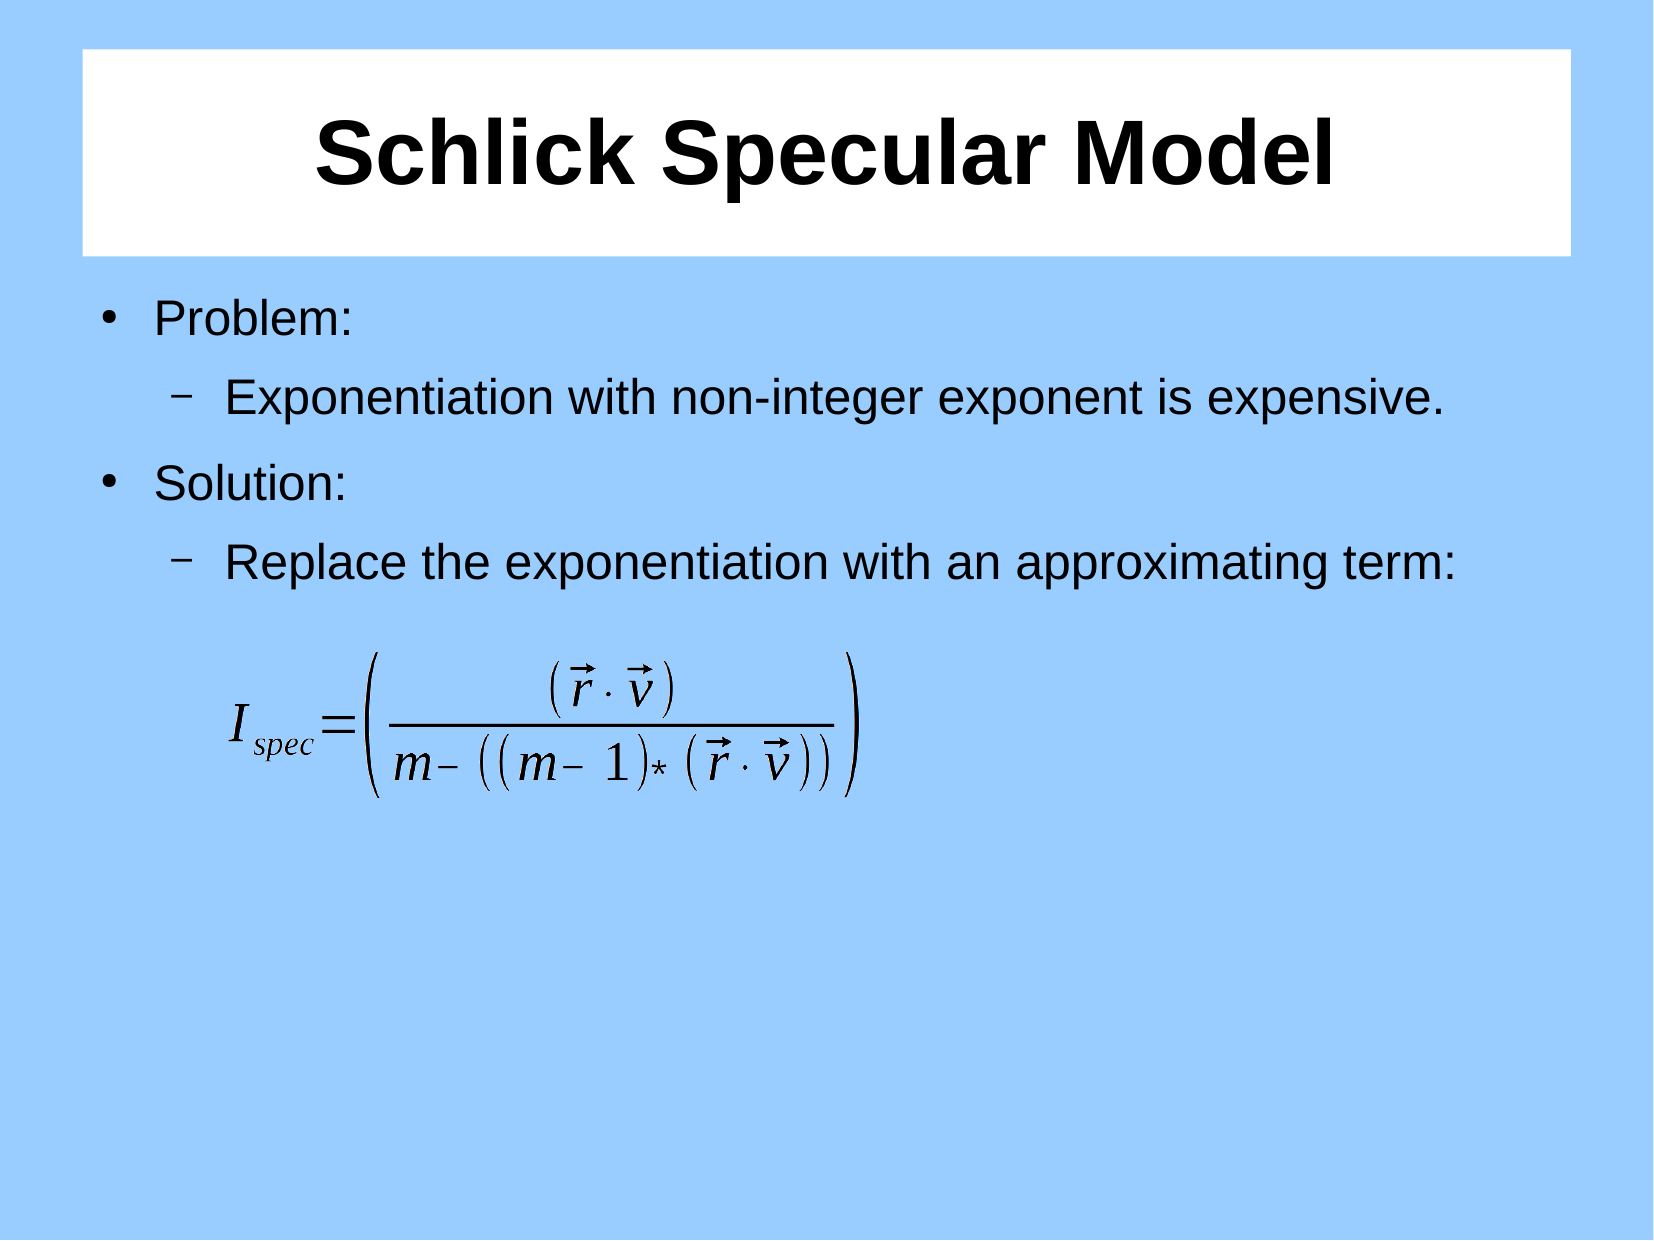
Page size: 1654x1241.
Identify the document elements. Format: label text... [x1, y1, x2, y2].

picture [224, 641, 875, 811]
title Schlick Specular Model [82, 49, 1571, 257]
list Problem: Exponentiation with non-integer exponent is expensive. Solution: Replace the exponentiation with an approximating term: [82, 290, 1571, 1170]
